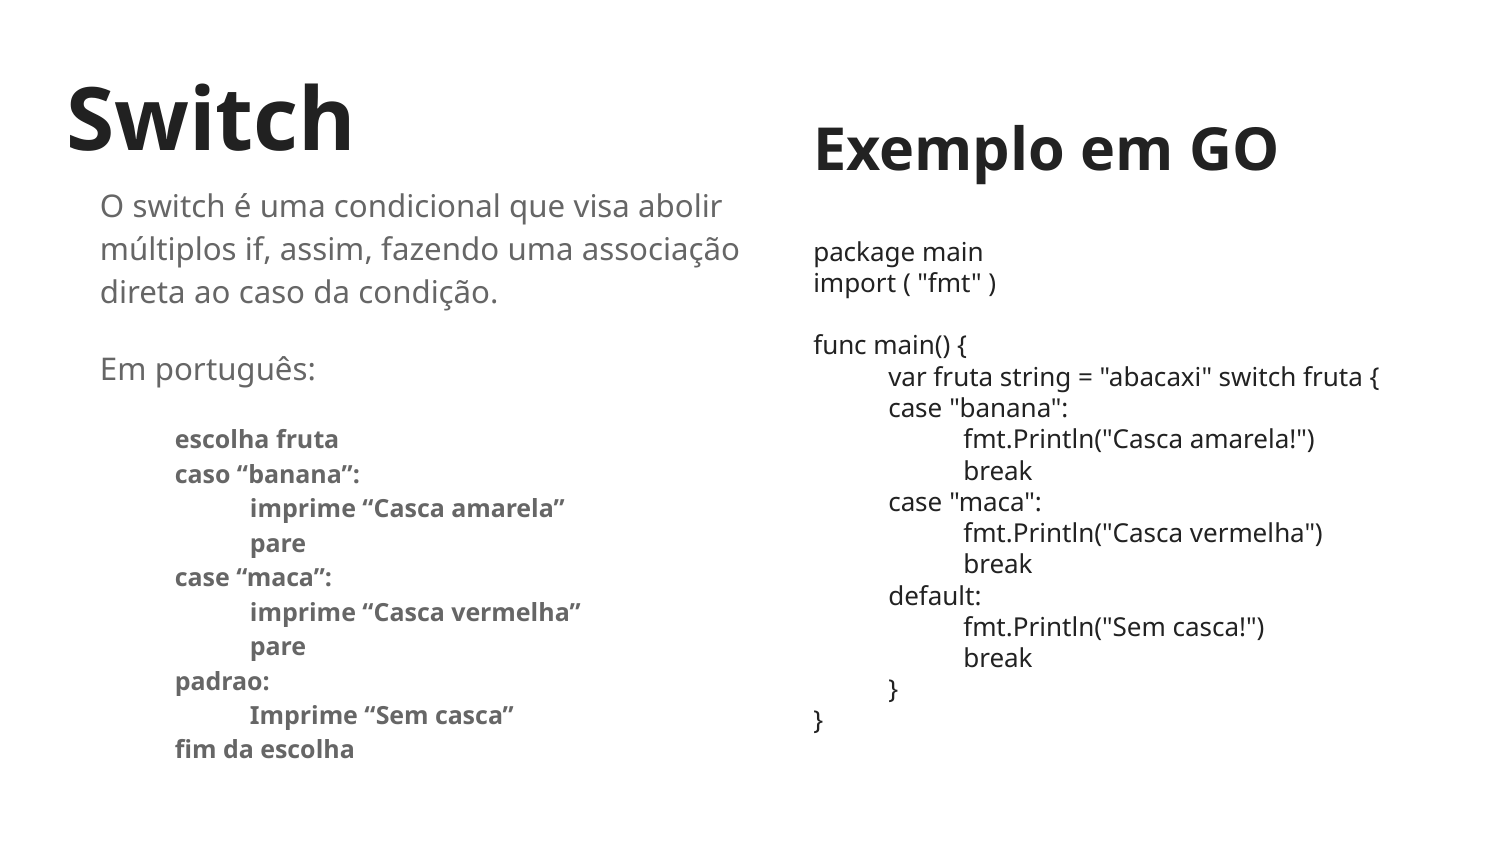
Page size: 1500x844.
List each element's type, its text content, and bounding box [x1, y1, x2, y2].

title Switch [51, 48, 1449, 180]
text_box Exemplo em GO package main import ( "fmt" ) func main() { var fruta string = "abacaxi" switch fruta { case "banana": fmt.Println("Casca amarela!") break case "maca": fmt.Println("Casca vermelha") break default: fmt.Println("Sem casca!") break } } [798, 96, 1489, 823]
list O switch é uma condicional que visa abolir múltiplos if, assim, fazendo uma associação direta ao caso da condição. Em português: escolha fruta caso “banana”: imprime “Casca amarela” pare case “maca”: imprime “Casca vermelha” pare padrao: Imprime “Sem casca” fim da escolha [84, 165, 784, 823]
